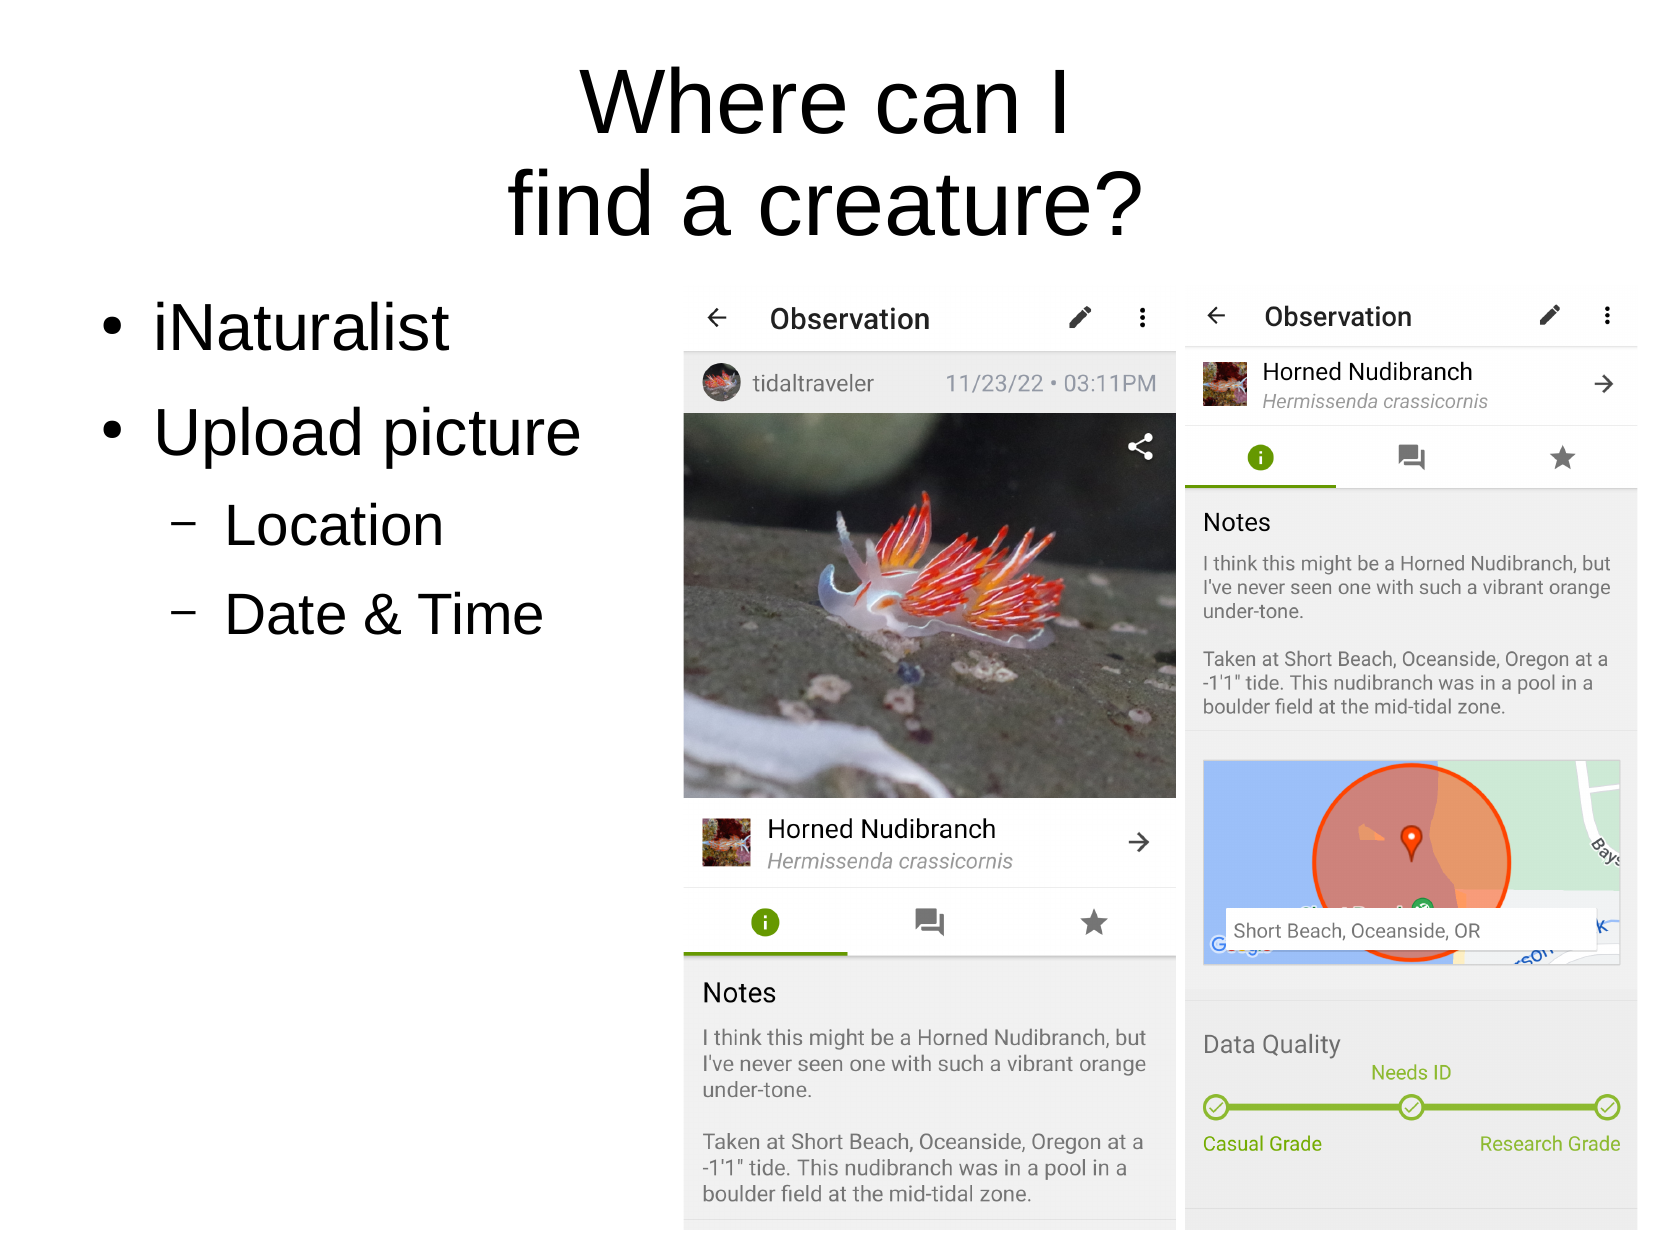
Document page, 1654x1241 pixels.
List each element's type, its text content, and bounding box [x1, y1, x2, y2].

picture [683, 285, 1176, 1230]
list iNaturalist Upload picture Location Date & Time [82, 290, 683, 1010]
title Where can I find a creature? [82, 49, 1571, 257]
picture [1185, 285, 1638, 1230]
